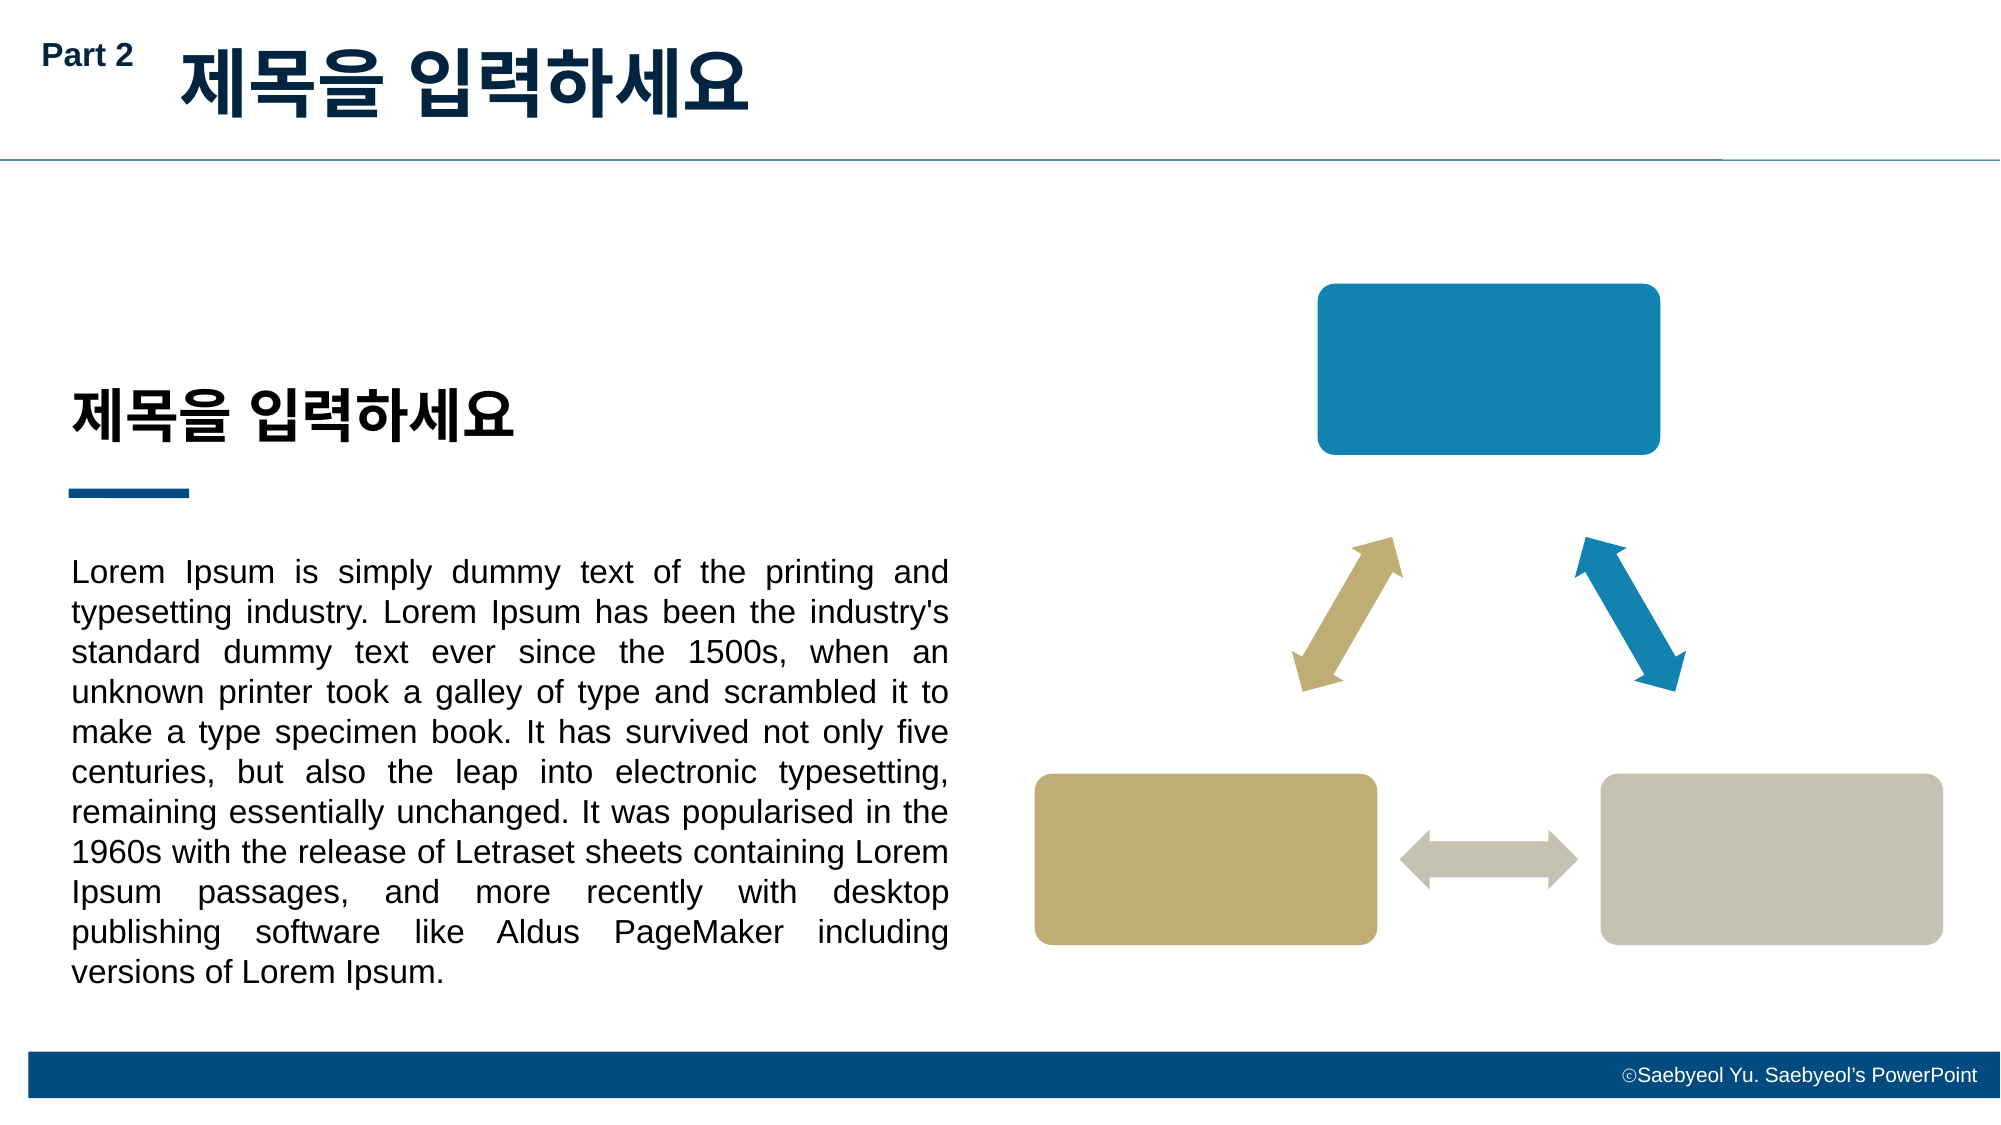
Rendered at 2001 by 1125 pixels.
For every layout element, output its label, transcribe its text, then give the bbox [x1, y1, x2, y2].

text_box Lorem Ipsum is simply dummy text of the printing and typesetting industry. Lorem Ipsum has been the industry's standard dummy text ever since the 1500s, when an unknown printer took a galley of type and scrambled it to make a type specimen book. It has survived not only five centuries, but also the leap into electronic typesetting, remaining essentially unchanged. It was popularised in the 1960s with the release of Letraset sheets containing Lorem Ipsum passages, and more recently with desktop publishing software like Aldus PageMaker including versions of Lorem Ipsum. [56, 543, 966, 998]
text_box [1600, 773, 1944, 946]
text_box [1574, 536, 1687, 692]
text_box [1317, 283, 1661, 455]
text_box Part 2 [26, 26, 165, 81]
text_box [1034, 773, 1378, 946]
text_box 제목을 입력하세요 [164, 28, 783, 134]
text_box [1291, 536, 1404, 692]
text_box 제목을 입력하세요 [56, 372, 646, 458]
text_box [1399, 829, 1579, 890]
